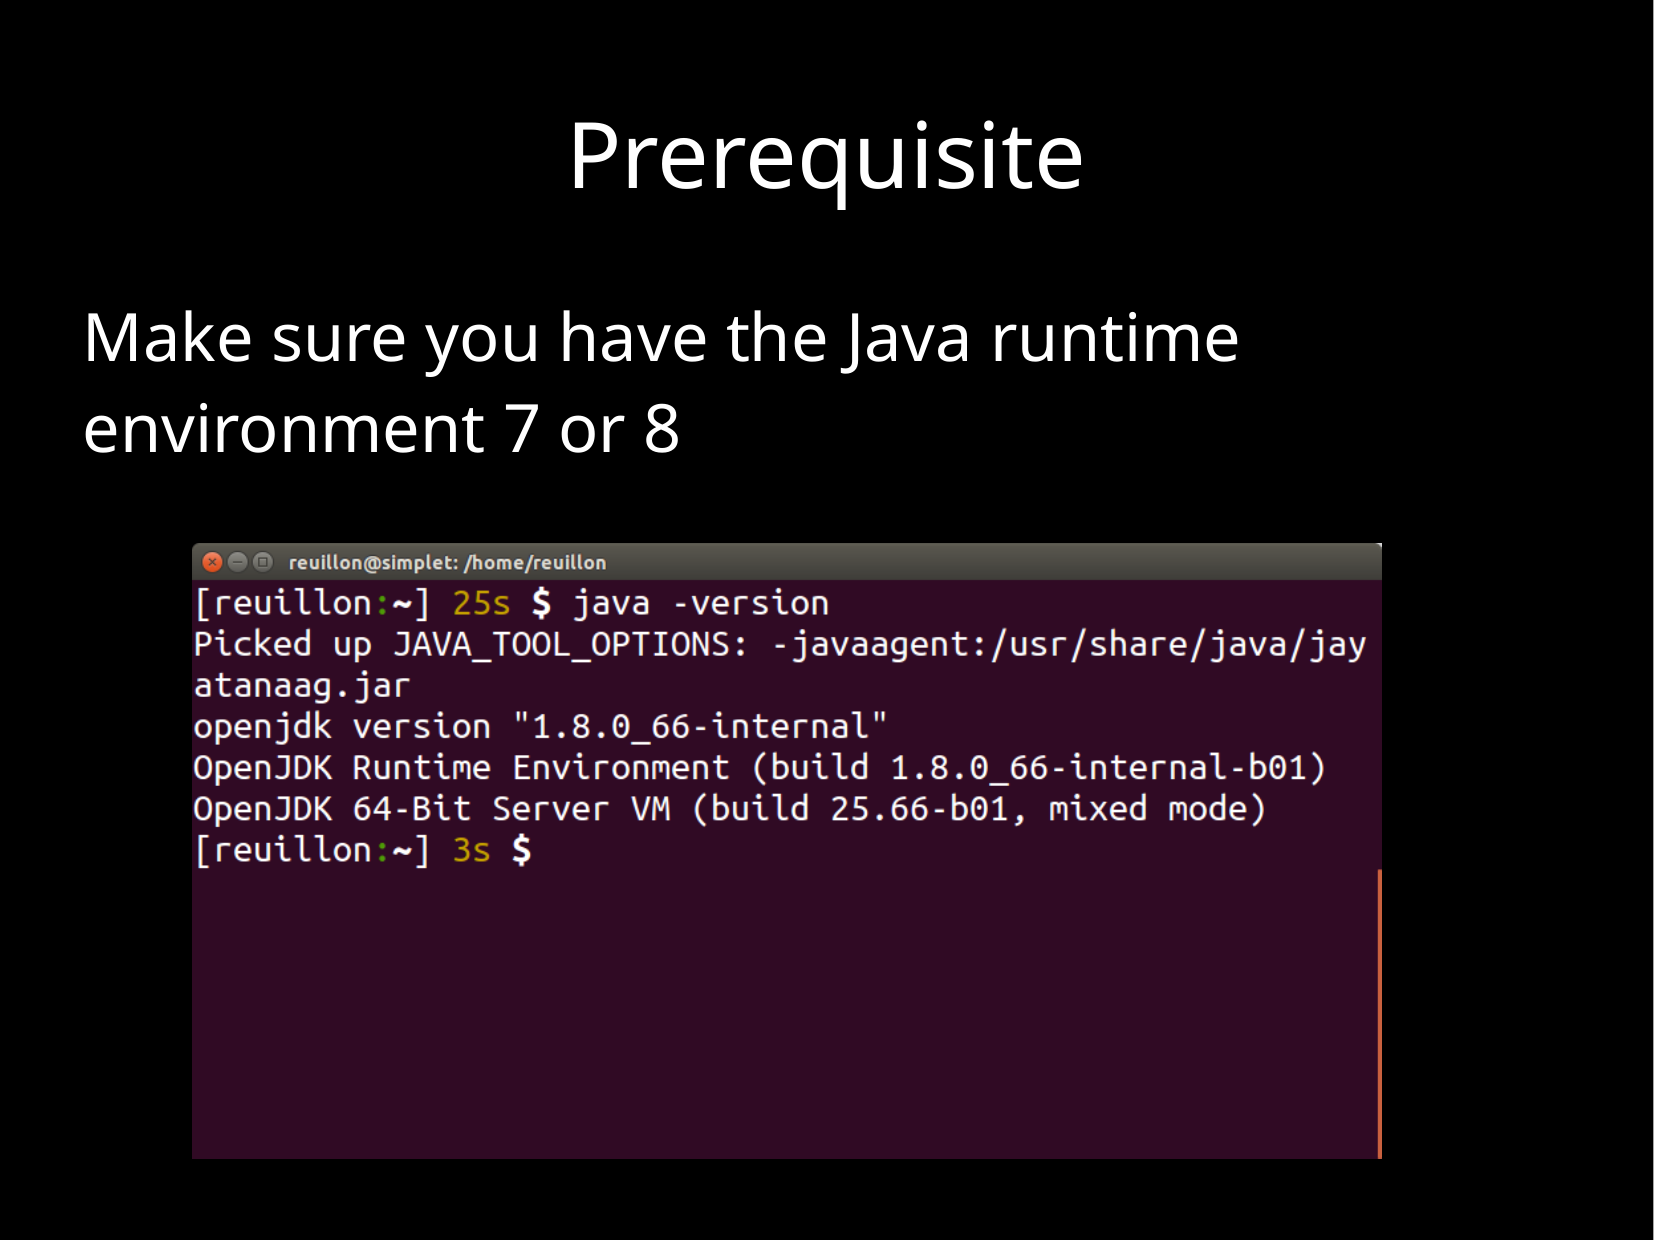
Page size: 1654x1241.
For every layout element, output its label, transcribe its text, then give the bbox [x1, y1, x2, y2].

list Make sure you have the Java runtime environment 7 or 8 [82, 290, 1571, 1010]
picture [192, 543, 1382, 1159]
title Prerequisite [82, 49, 1571, 257]
